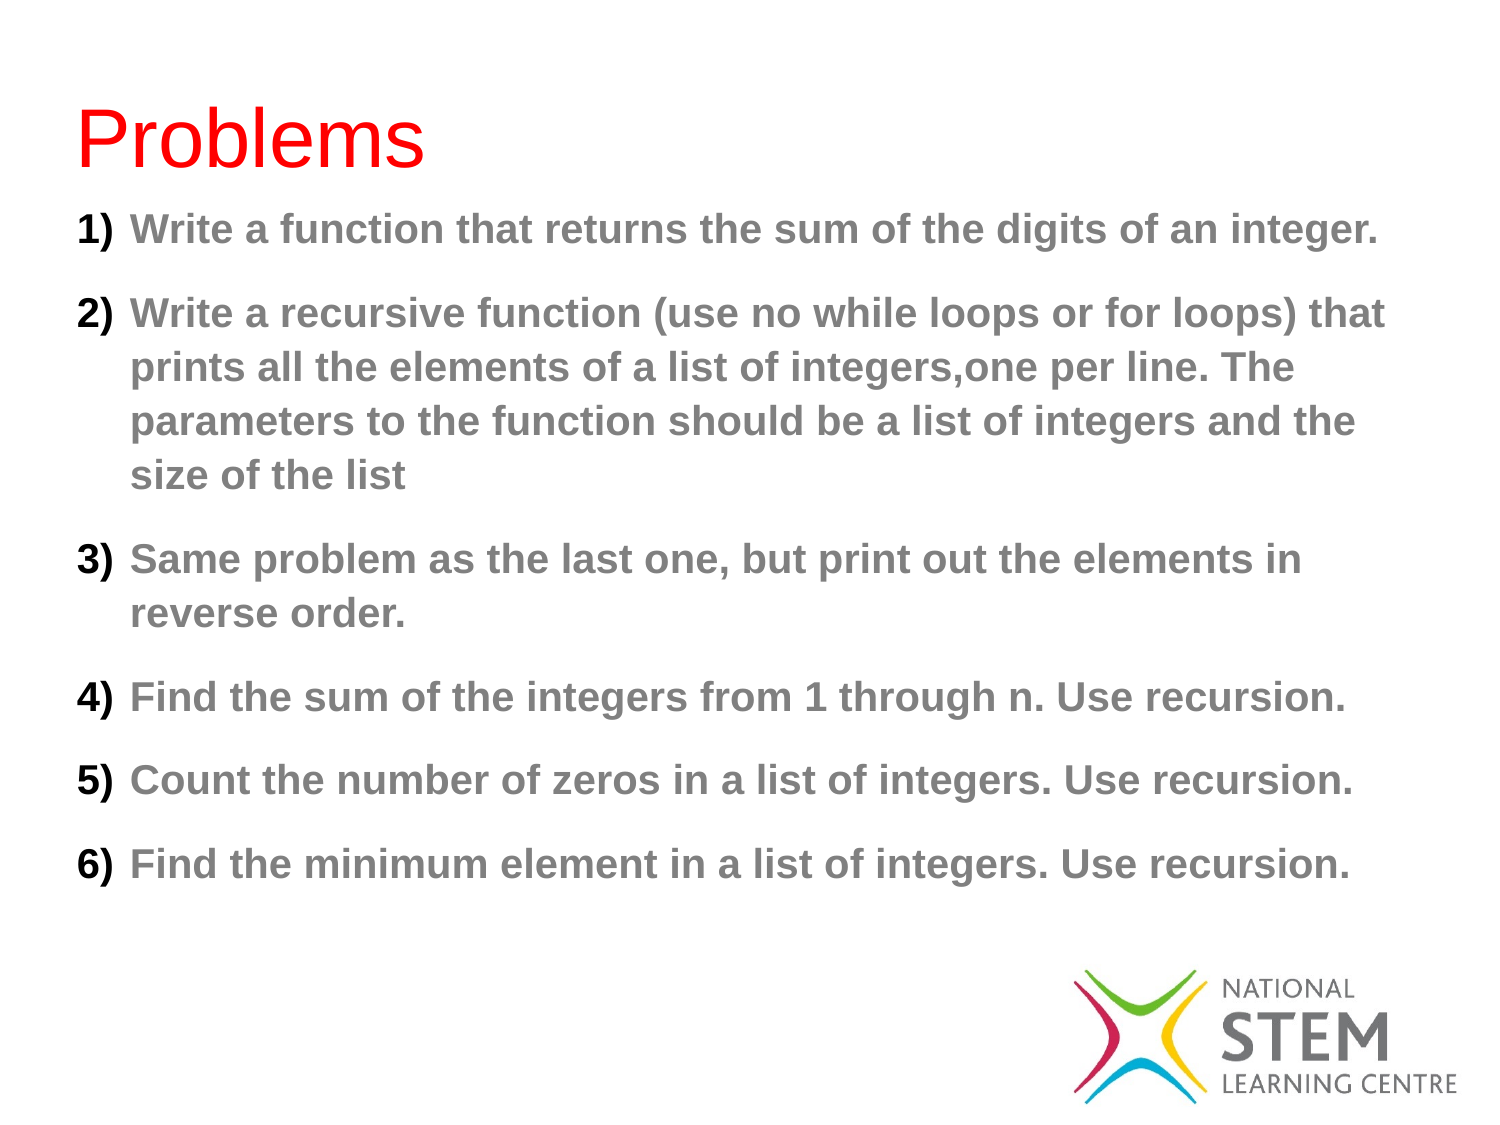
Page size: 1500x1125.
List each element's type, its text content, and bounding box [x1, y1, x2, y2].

picture [1057, 953, 1472, 1120]
list Write a function that returns the sum of the digits of an integer. Write a recursive function (use no while loops or for loops) that prints all the elements of a list of integers,one per line. The parameters to the function should be a list of integers and the size of the list Same problem as the last one, but print out the elements in reverse order. Find the sum of the integers from 1 through n. Use recursion. Count the number of zeros in a list of integers. Use recursion. Find the minimum element in a list of integers. Use recursion. [59, 197, 1409, 922]
title Problems [75, 44, 1425, 233]
